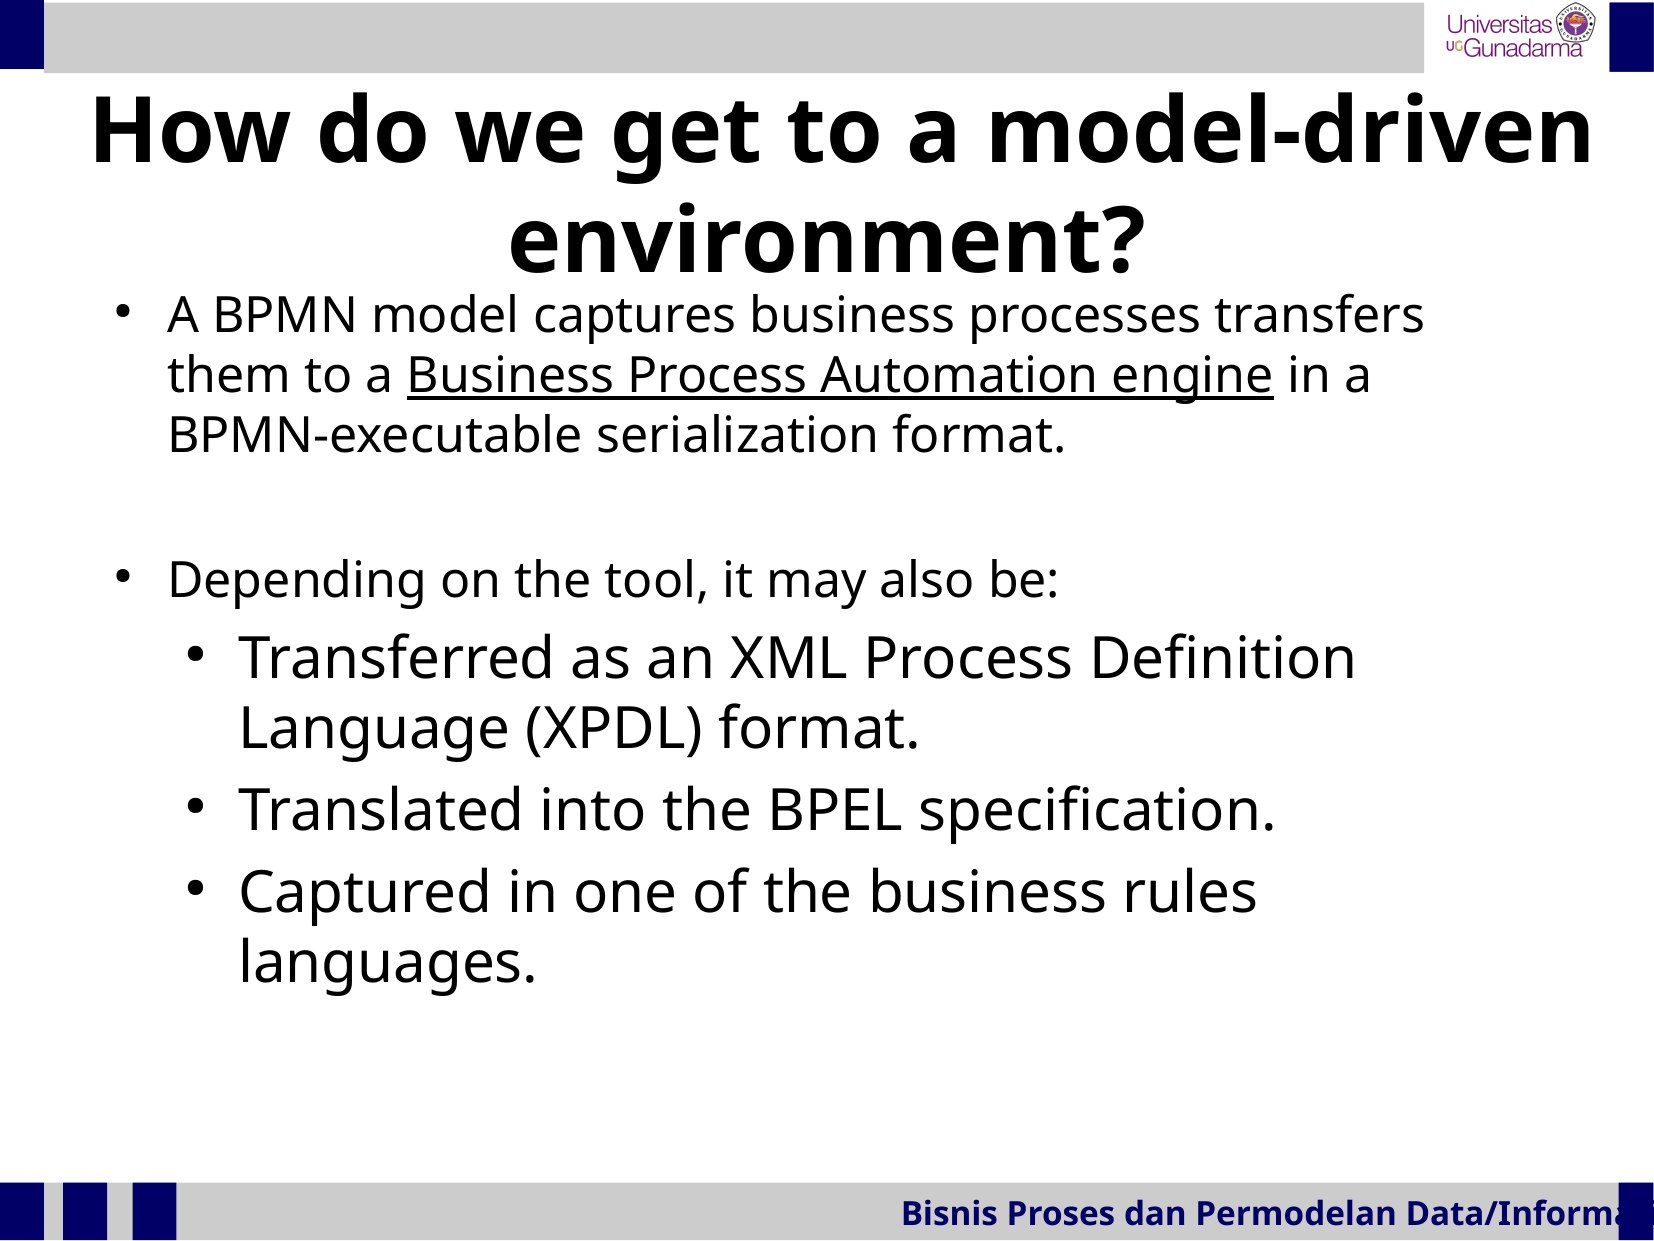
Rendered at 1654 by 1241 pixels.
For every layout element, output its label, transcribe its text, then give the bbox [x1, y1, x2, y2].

title How do we get to a model-driven environment? [0, 69, 1654, 294]
list A BPMN model captures business processes transfers them to a Business Process Automation engine in a BPMN-executable serialization format. Depending on the tool, it may also be: Transferred as an XML Process Definition Language (XPDL) format. Translated into the BPEL specification. Captured in one of the business rules languages. [81, 275, 1538, 1070]
picture [1437, 2, 1610, 62]
